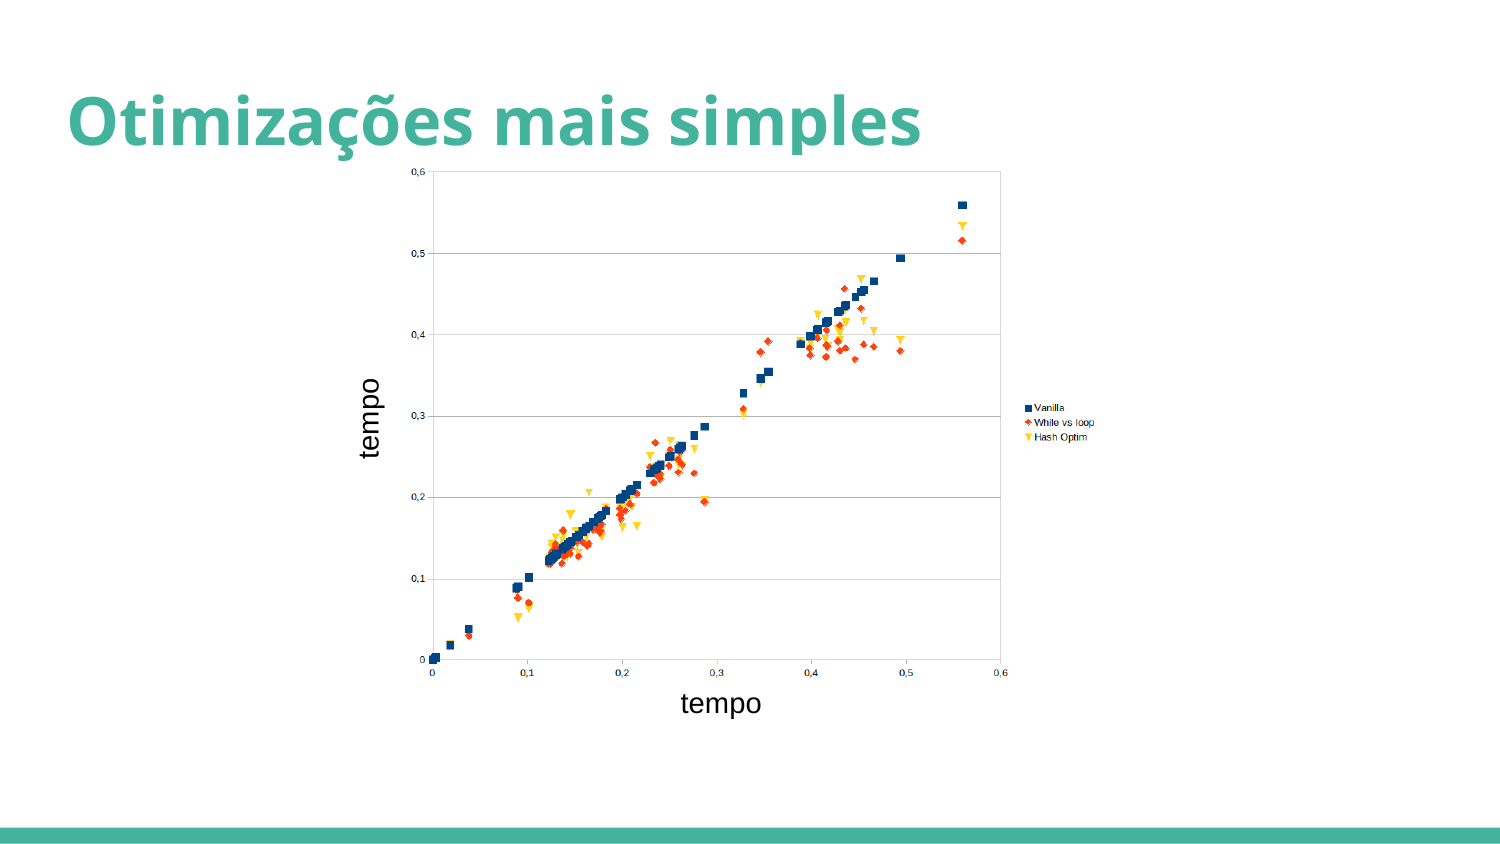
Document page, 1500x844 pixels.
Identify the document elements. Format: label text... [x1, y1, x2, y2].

title Otimizações mais simples [51, 64, 1449, 167]
text_box tempo [665, 669, 822, 733]
picture [397, 155, 1103, 689]
text_box tempo [334, 319, 398, 475]
